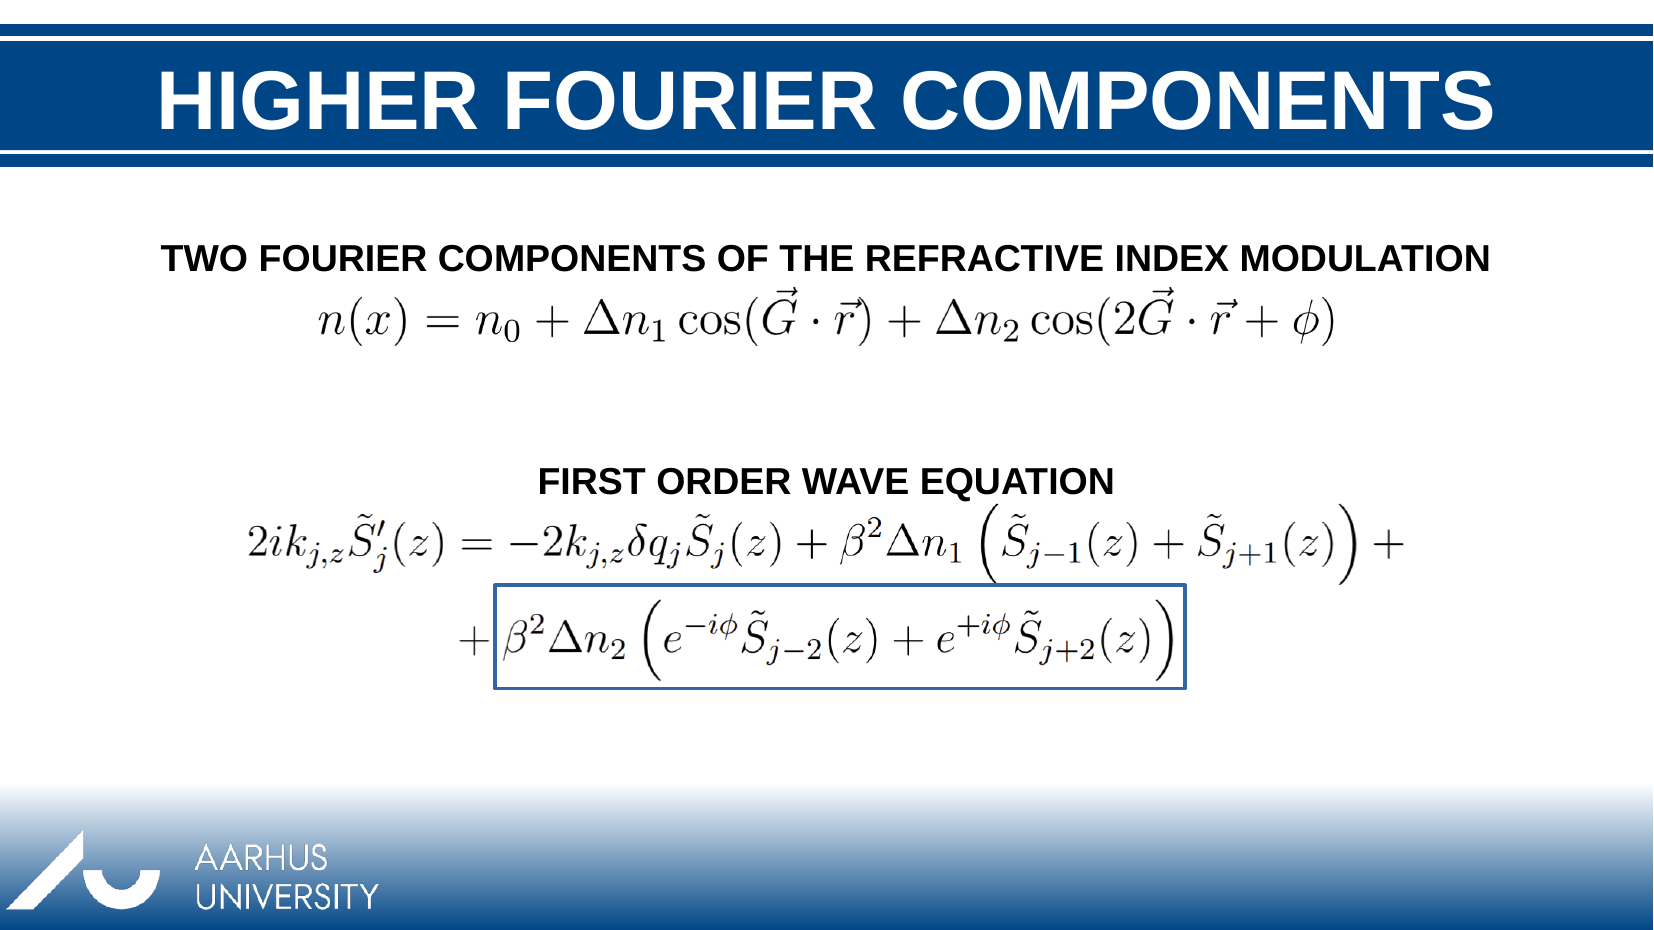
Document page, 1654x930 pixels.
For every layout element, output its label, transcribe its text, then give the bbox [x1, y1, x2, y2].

title HIGHER FOURIER COMPONENTS [0, 41, 1653, 151]
text_box FIRST ORDER WAVE EQUATION [522, 452, 1131, 510]
picture [5, 829, 414, 917]
picture [234, 497, 1419, 689]
text_box TWO FOURIER COMPONENTS OF THE REFRACTIVE INDEX MODULATION [145, 230, 1508, 287]
picture [497, 587, 1183, 687]
picture [309, 279, 1344, 360]
